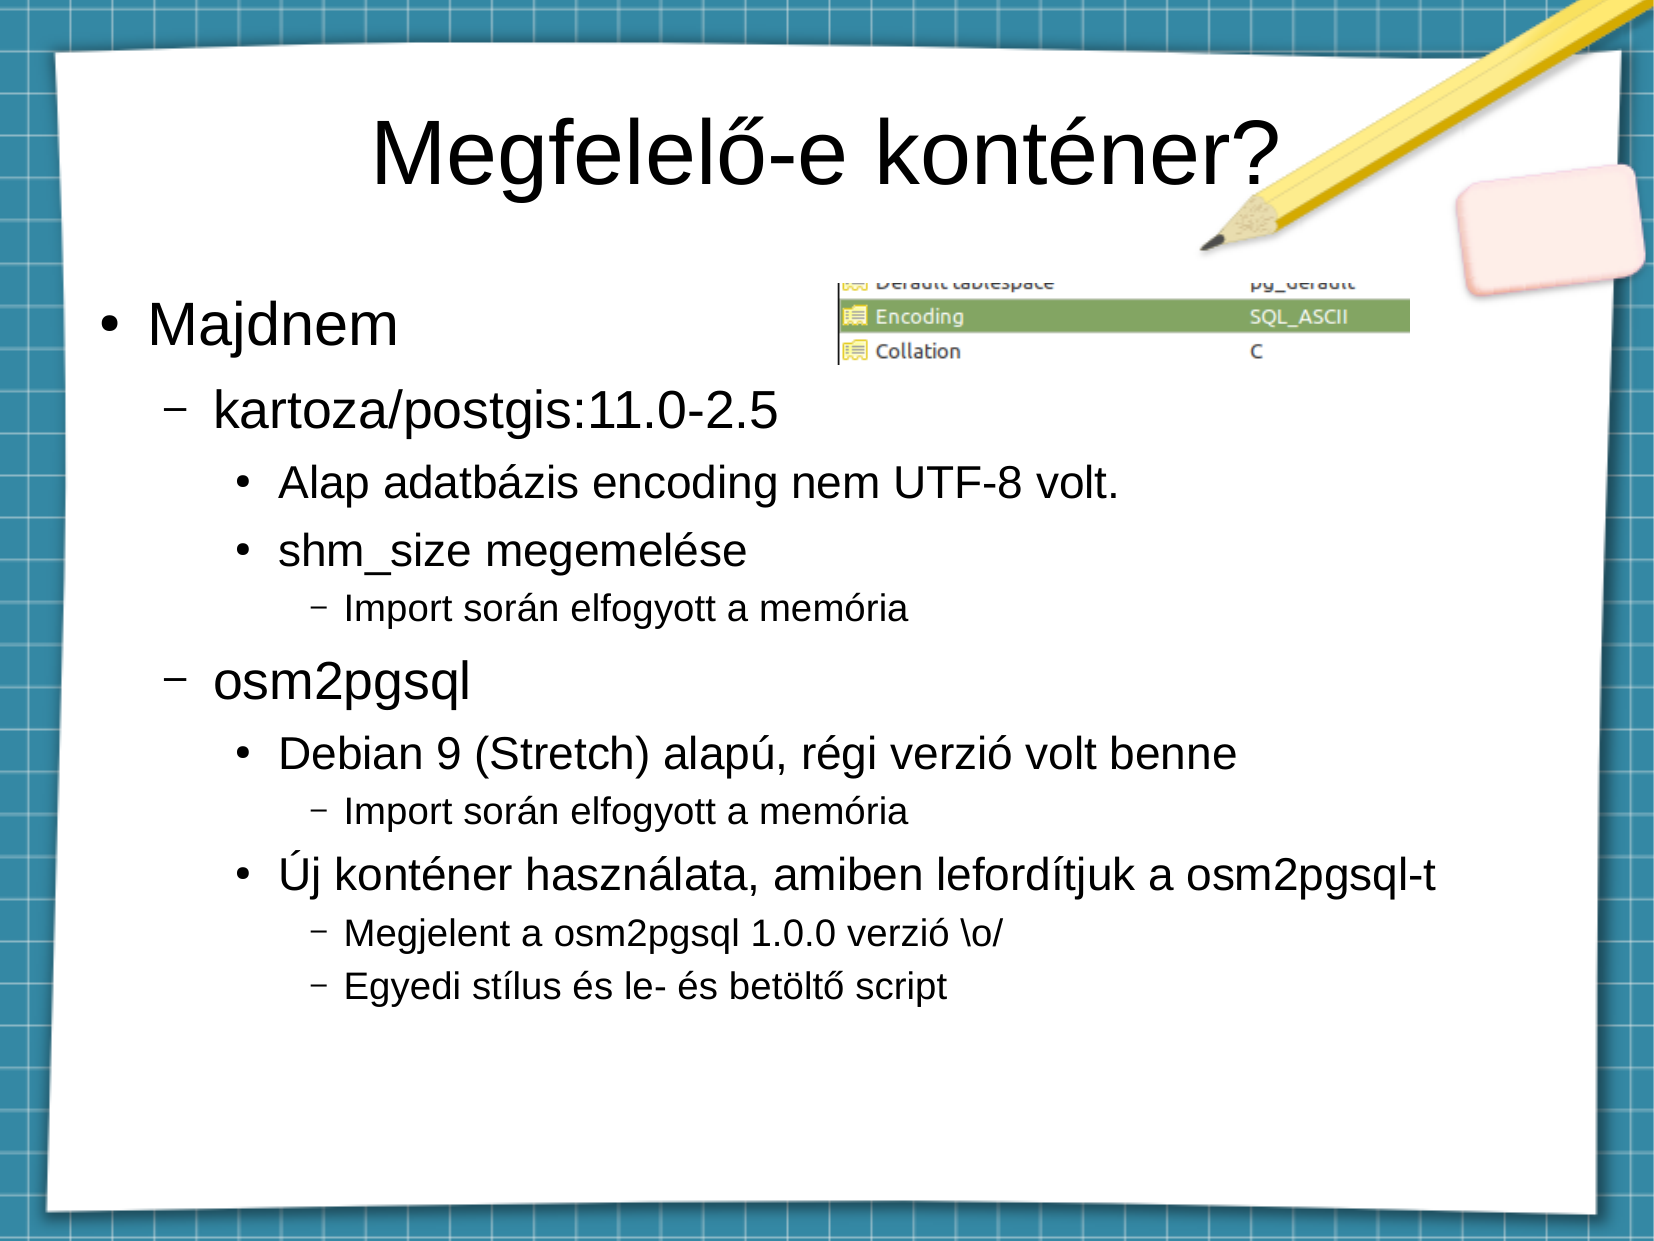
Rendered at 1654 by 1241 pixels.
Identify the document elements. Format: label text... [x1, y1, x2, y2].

title Megfelelő-e konténer? [82, 49, 1571, 257]
list Majdnem kartoza/postgis:11.0-2.5 Alap adatbázis encoding nem UTF-8 volt. shm_size megemelése Import során elfogyott a memória osm2pgsql Debian 9 (Stretch) alapú, régi verzió volt benne Import során elfogyott a memória Új konténer használata, amiben lefordítjuk a osm2pgsql-t Megjelent a osm2pgsql 1.0.0 verzió \o/ Egyedi stílus és le- és betöltő script [82, 290, 1571, 1010]
picture [0, 0, 1654, 1241]
